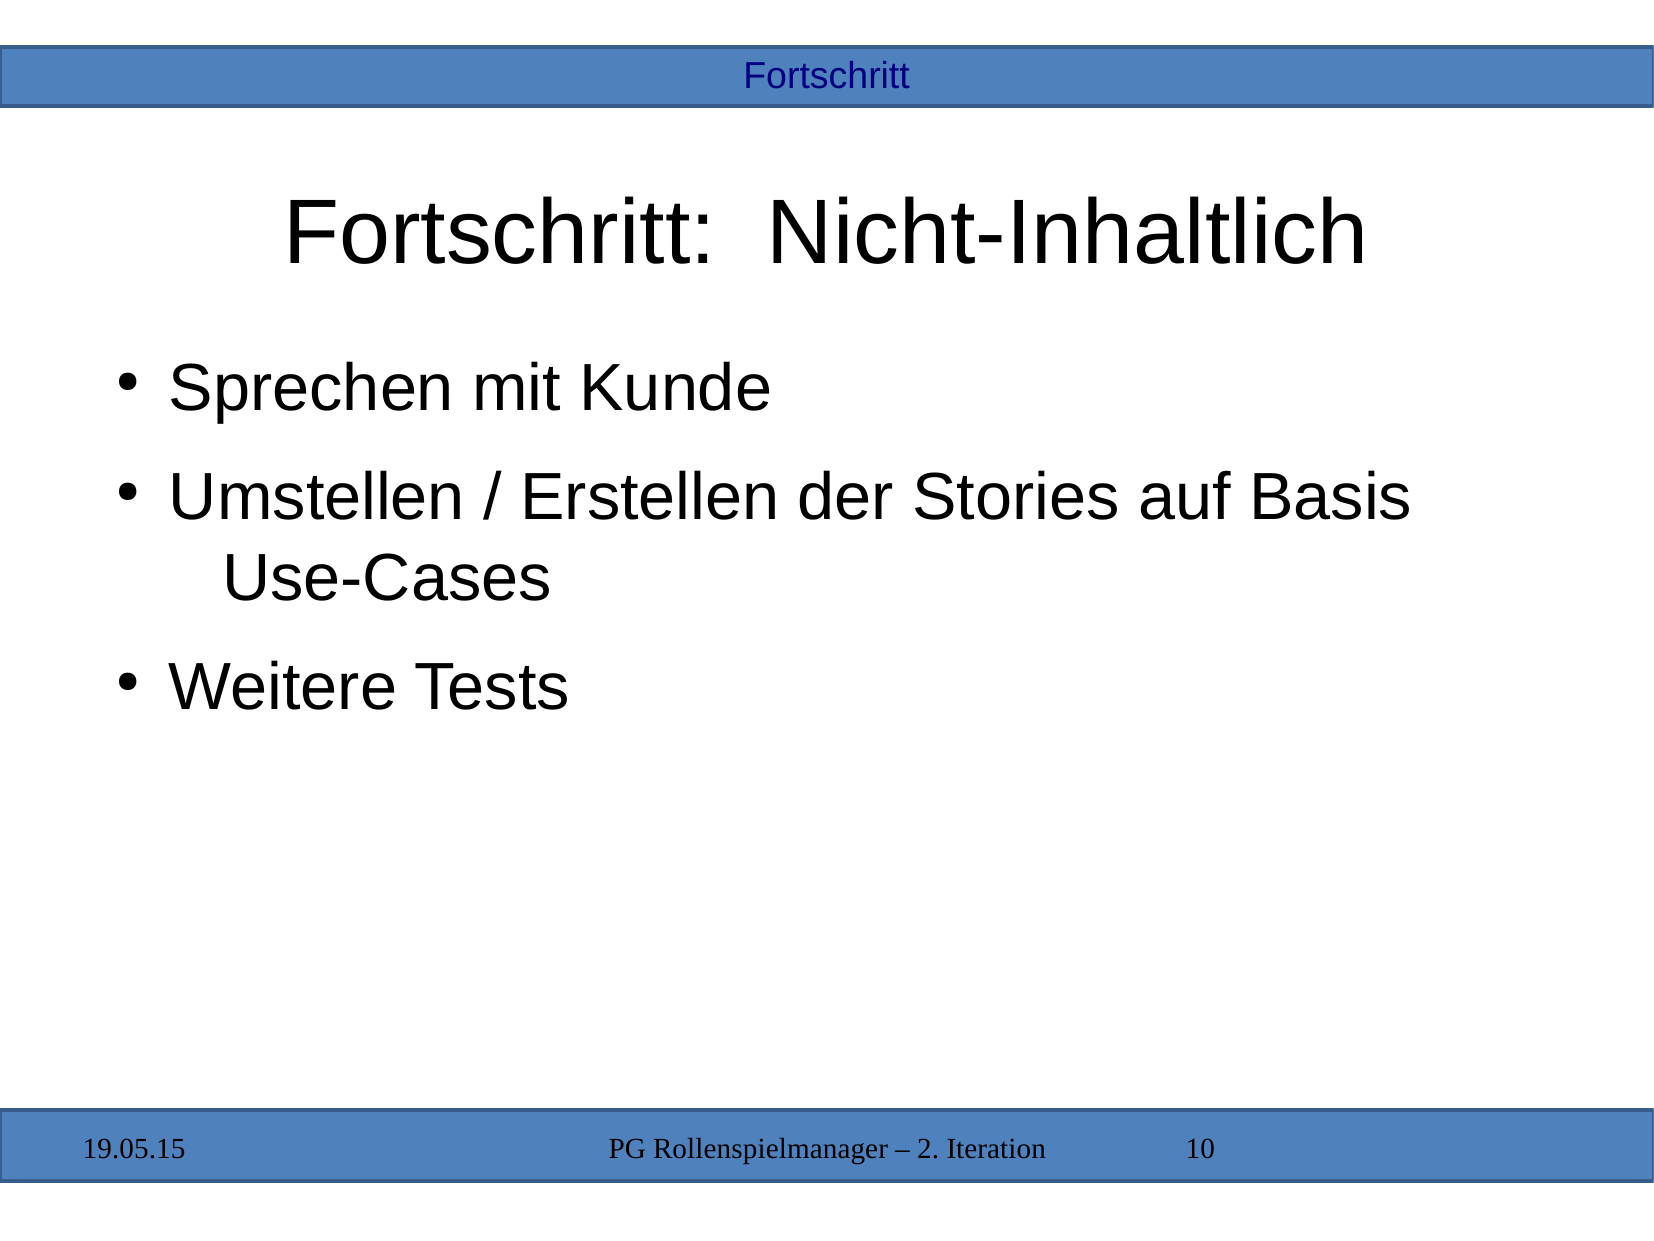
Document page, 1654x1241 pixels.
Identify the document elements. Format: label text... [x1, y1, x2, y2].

text_box [1185, 1129, 1571, 1216]
text_box Fortschritt [0, 47, 1654, 105]
text_box 19.05.15 [82, 1129, 468, 1216]
text_box PG Rollenspielmanager – 2. Iteration [565, 1129, 1090, 1216]
list Sprechen mit Kunde Umstellen / Erstellen der Stories auf Basis Use-Cases Weitere Tests [80, 343, 1536, 1063]
title Fortschritt: Nicht-Inhaltlich [82, 171, 1571, 283]
